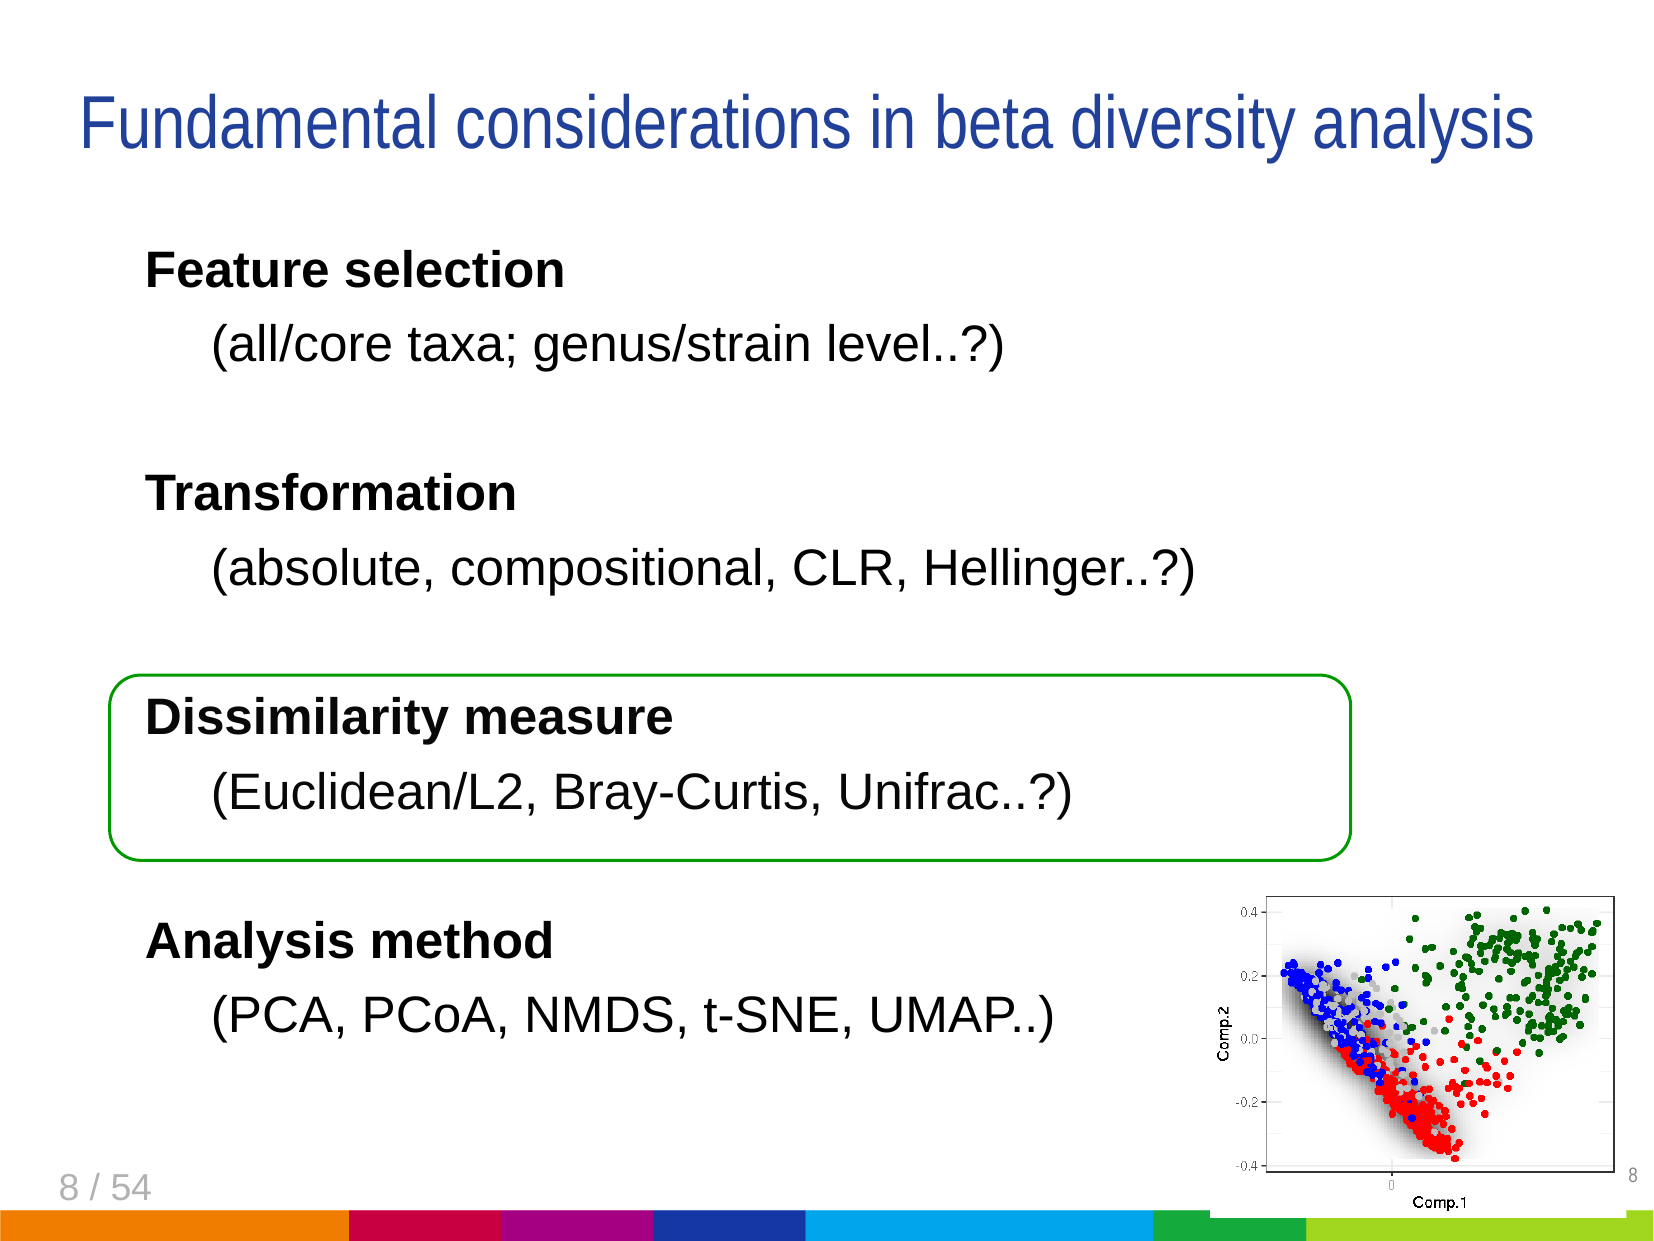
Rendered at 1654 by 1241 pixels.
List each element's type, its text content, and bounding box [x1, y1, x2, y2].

picture [0, 1210, 805, 1241]
text_box <number> / 54 [43, 1159, 338, 1220]
picture [1154, 888, 1654, 1241]
title Fundamental considerations in beta diversity analysis [64, 66, 1610, 172]
text_box [109, 675, 1351, 861]
text_box Feature selection (all/core taxa; genus/strain level..?) Transformation (absolute, compositional, CLR, Hellinger..?) Dissimilarity measure (Euclidean/L2, Bray-Curtis, Unifrac..?) Analysis method (PCA, PCoA, NMDS, t-SNE, UMAP..) [144, 235, 1476, 1053]
